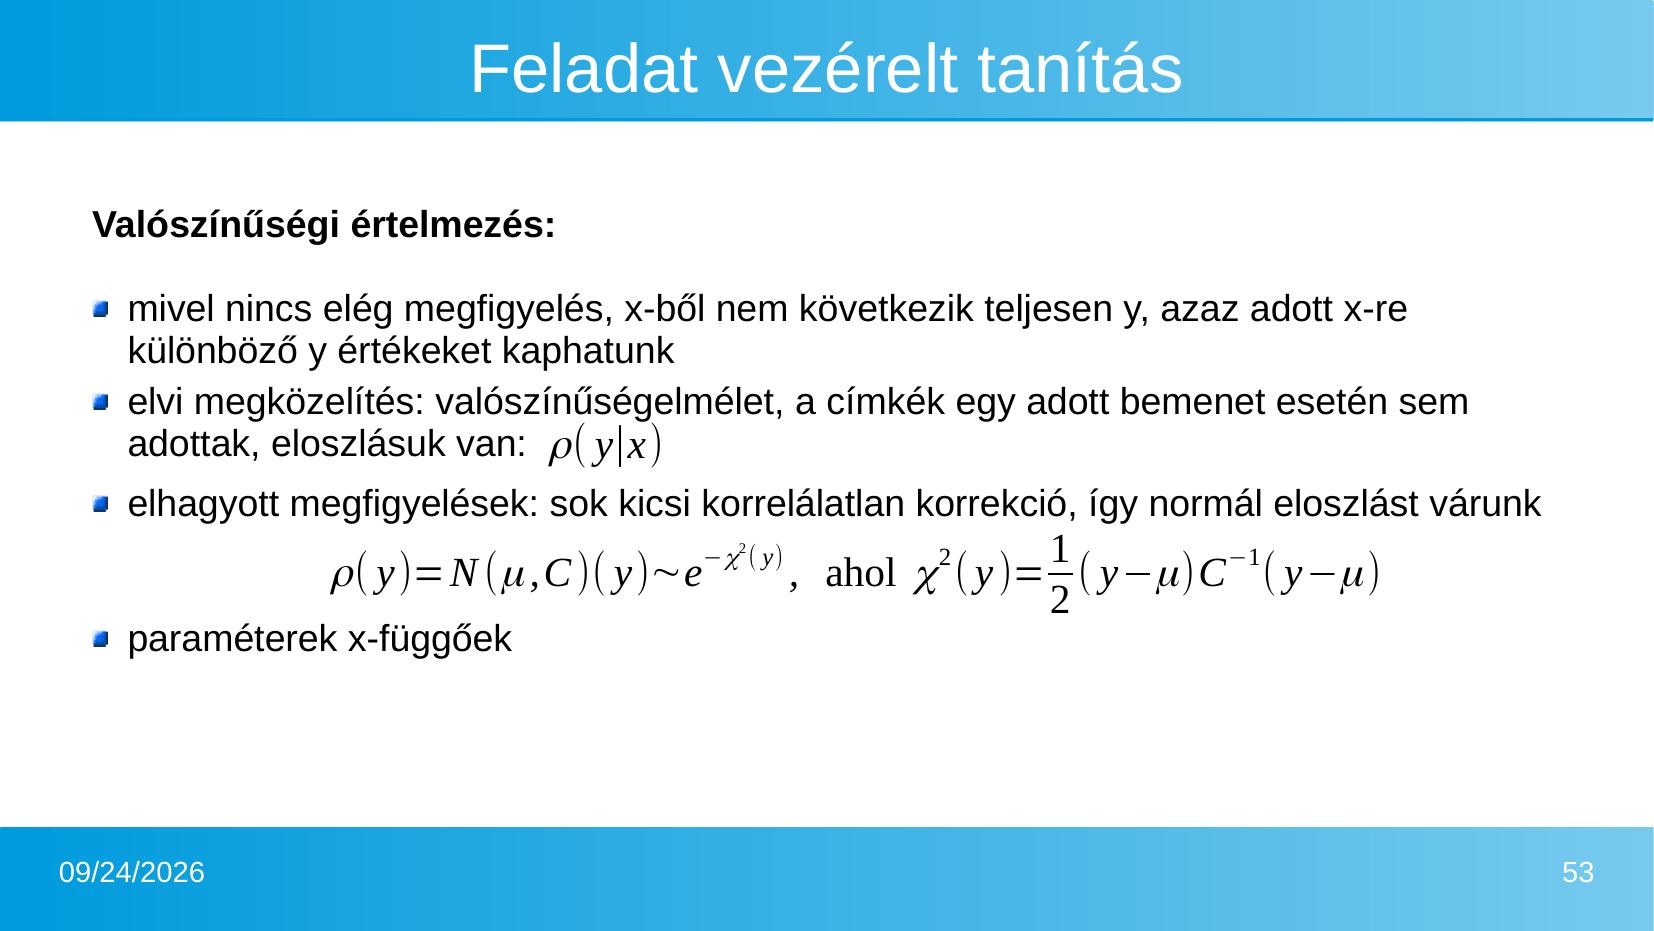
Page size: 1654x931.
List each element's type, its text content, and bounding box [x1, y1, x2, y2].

title Feladat vezérelt tanítás [59, 29, 1595, 108]
chart [323, 525, 1387, 624]
text_box Valószínűségi értelmezés: mivel nincs elég megfigyelés, x-ből nem következik teljesen y, azaz adott x-re különböző y értékeket kaphatunk elvi megközelítés: valószínűségelmélet, a címkék egy adott bemenet esetén sem adottak, eloszlásuk van: elhagyott megfigyelések: sok kicsi korrelálatlan korrekció, így normál eloszlást várunk paraméterek x-függőek [77, 196, 1582, 687]
chart [541, 420, 670, 472]
